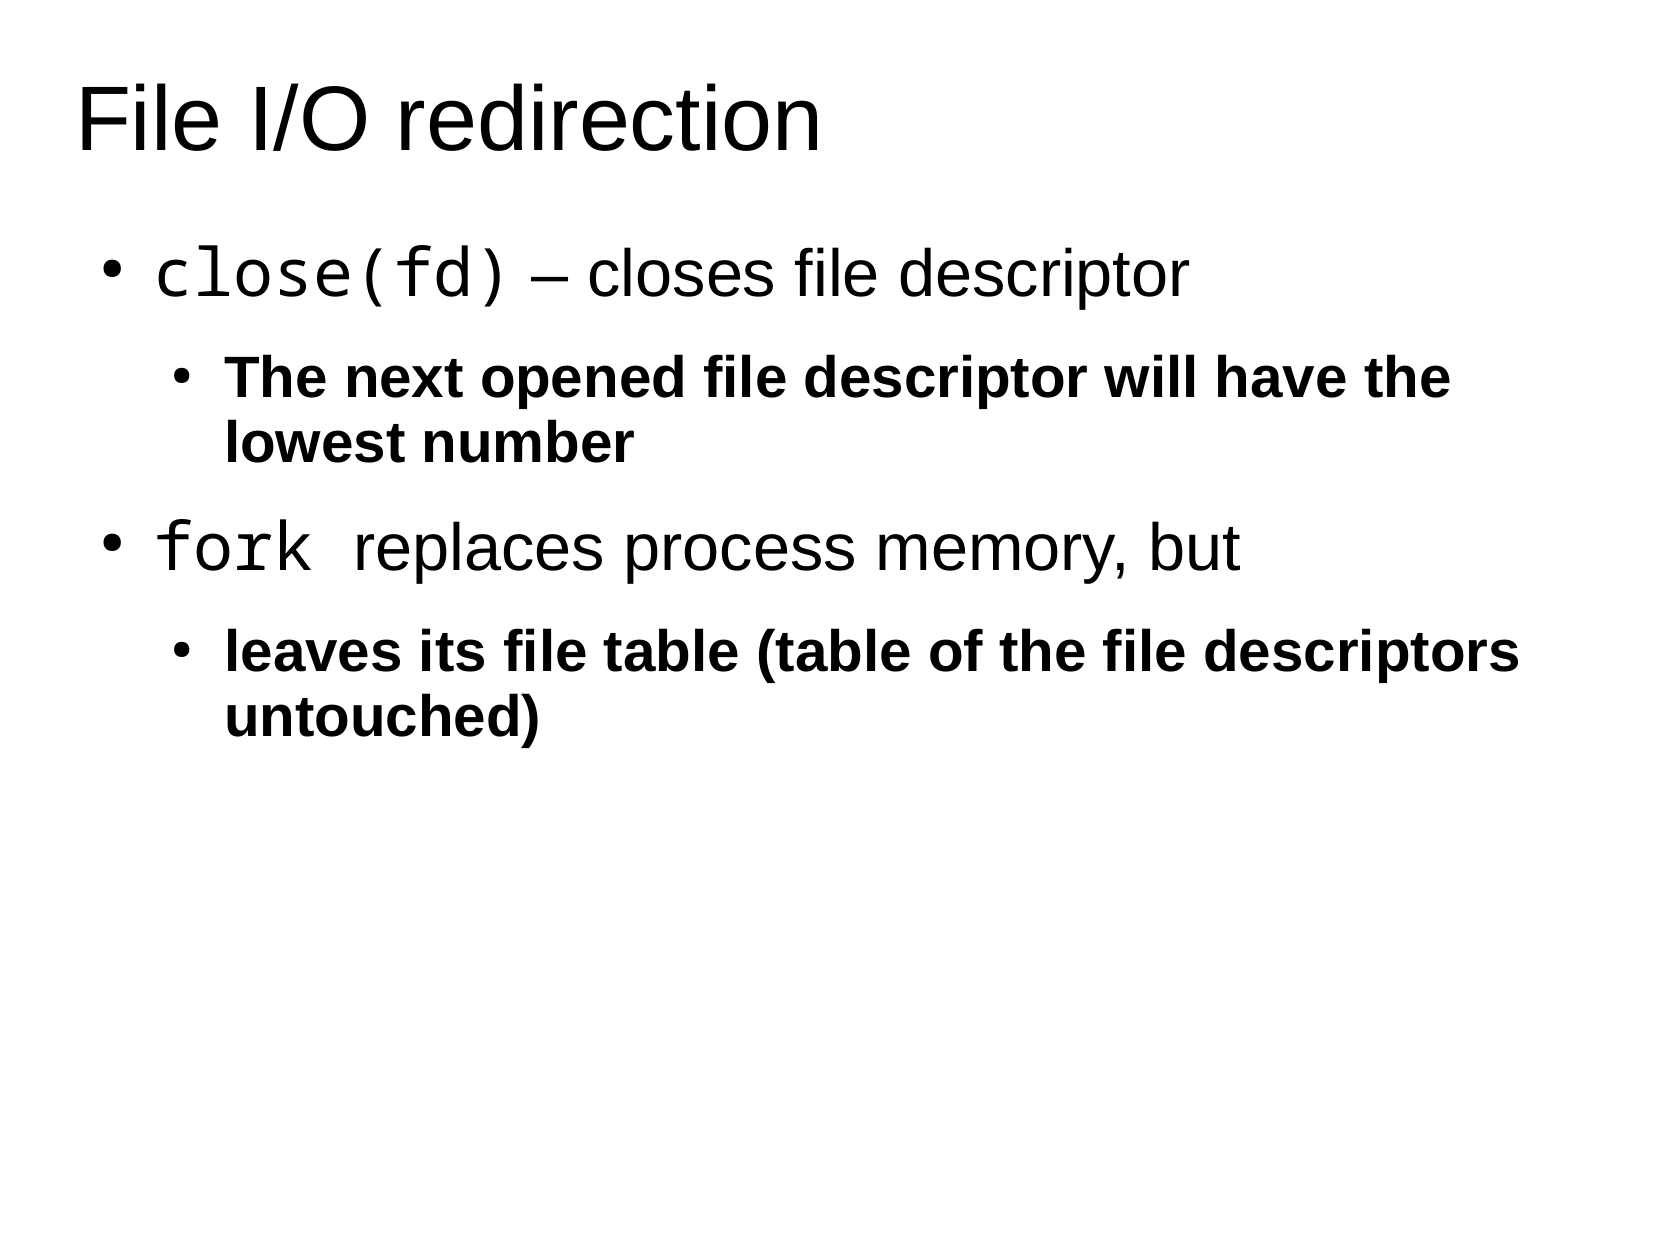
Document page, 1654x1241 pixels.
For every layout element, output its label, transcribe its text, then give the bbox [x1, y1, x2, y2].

title File I/O redirection [75, 49, 1538, 188]
list close(fd) – closes file descriptor The next opened file descriptor will have the lowest number fork replaces process memory, but leaves its file table (table of the file descriptors untouched) [82, 225, 1571, 1163]
